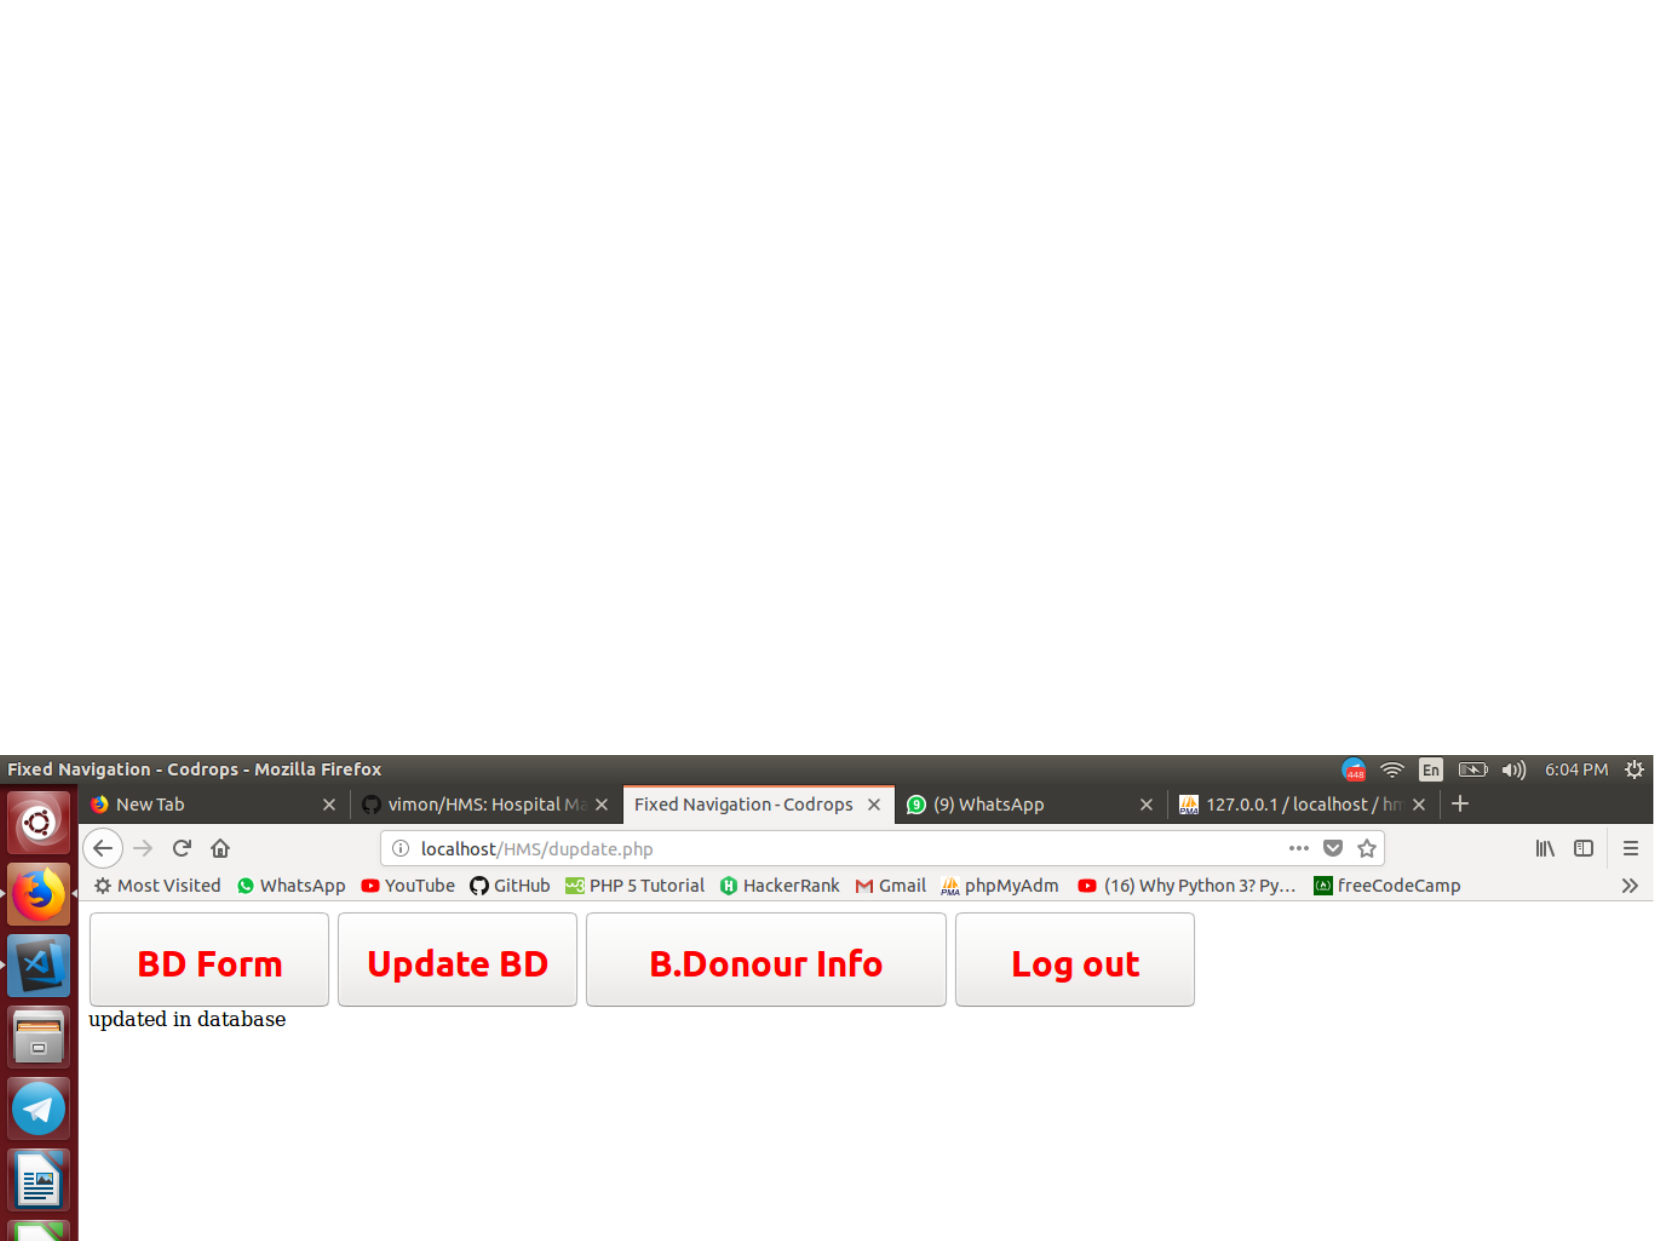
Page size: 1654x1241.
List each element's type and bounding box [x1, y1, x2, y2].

picture [0, 755, 1654, 1241]
